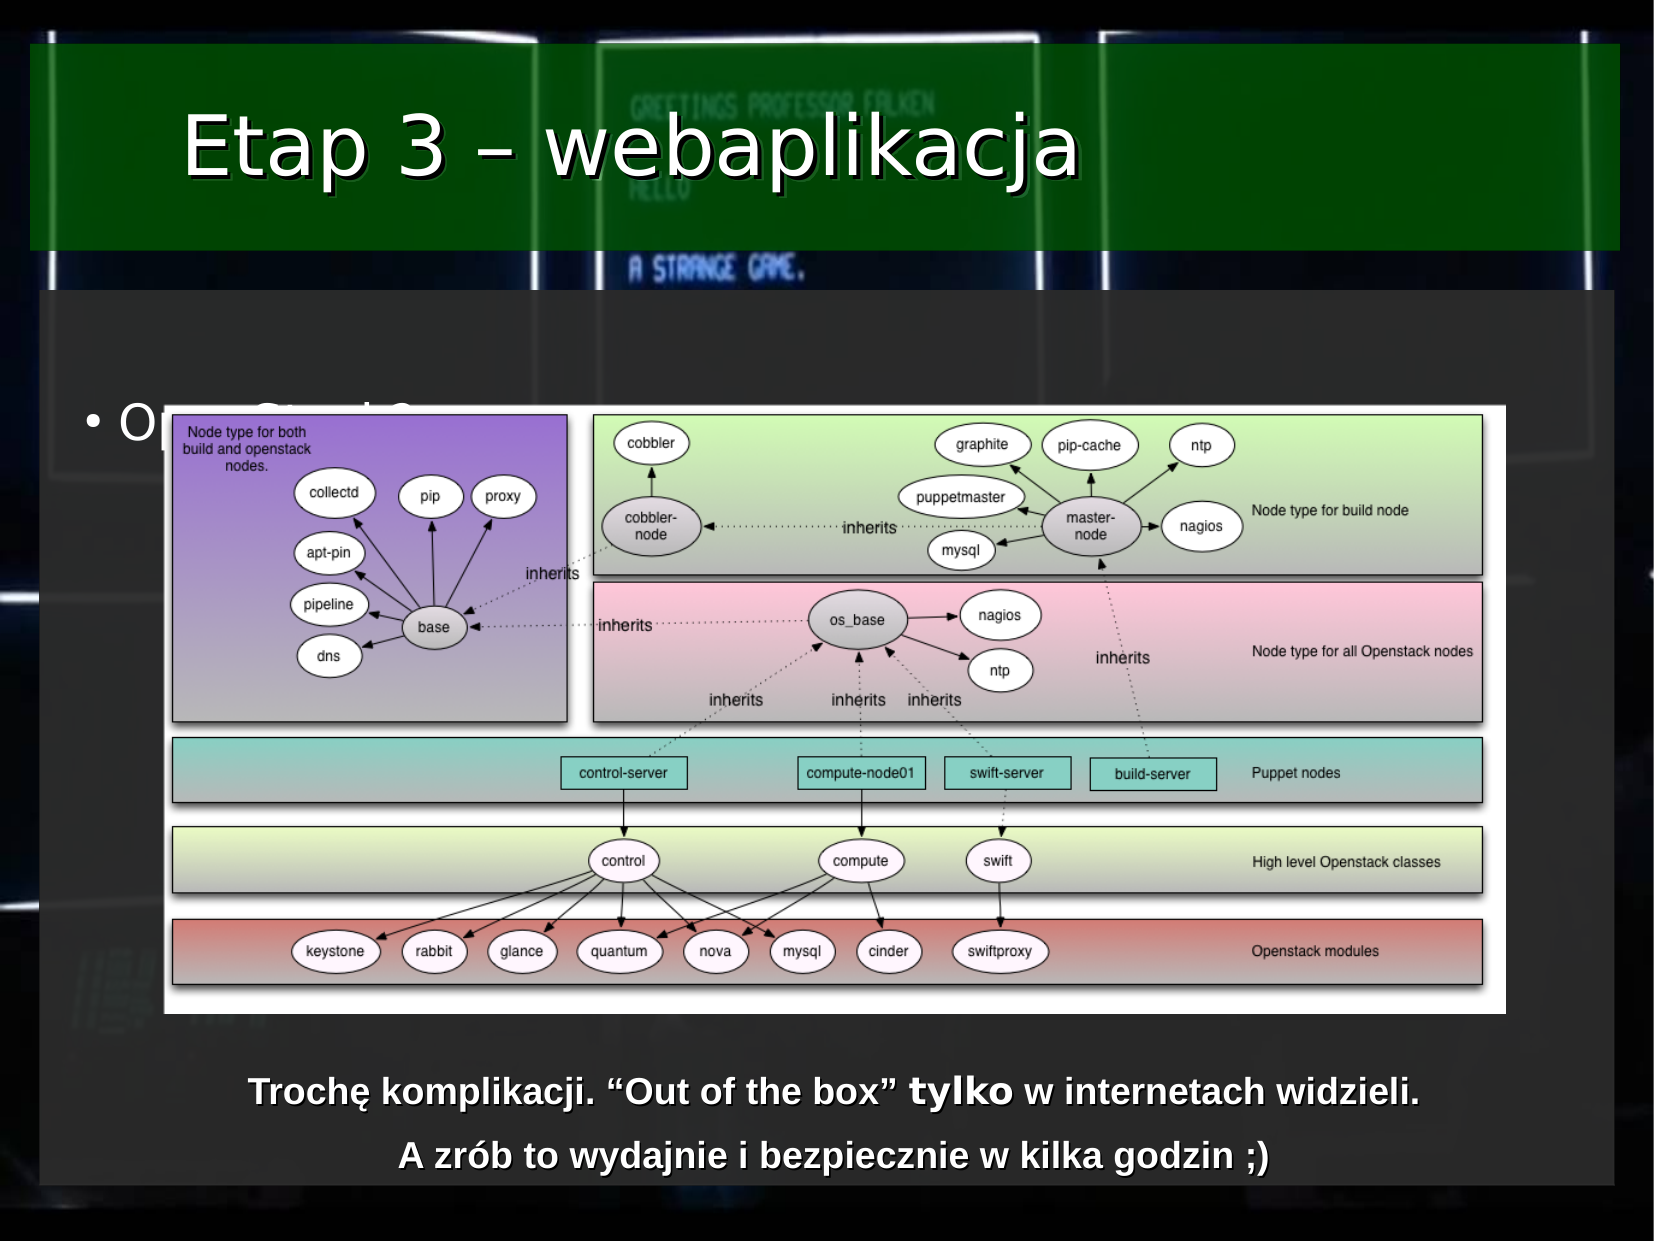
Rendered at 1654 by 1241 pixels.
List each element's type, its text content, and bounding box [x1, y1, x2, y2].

text_box Trochę komplikacji. “Out of the box” tylko w internetach widzieli. A zrób to wydajnie i bezpiecznie w kilka godzin ;) [232, 1041, 1439, 1163]
picture [0, 0, 1654, 1241]
title Etap 3 – webaplikacja [30, 43, 1621, 251]
text_box OpenStack? [39, 290, 1615, 1186]
